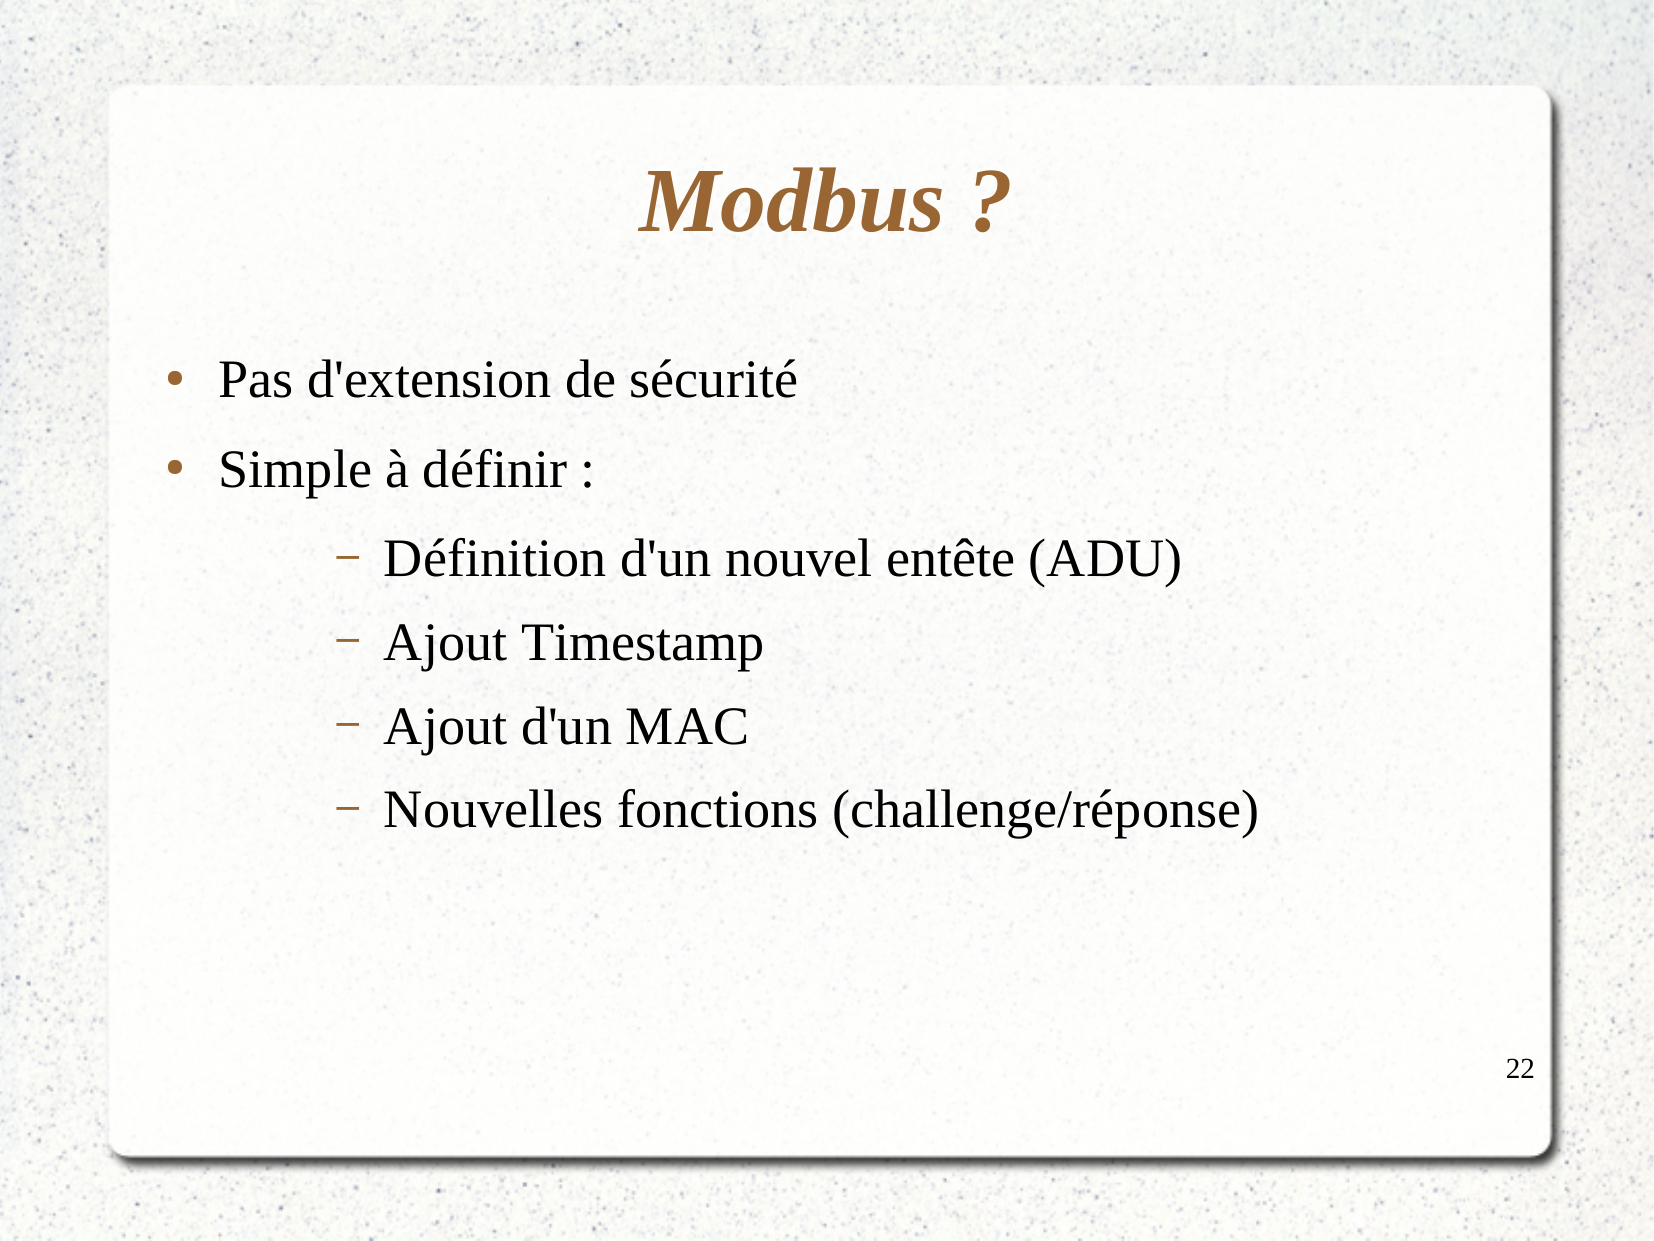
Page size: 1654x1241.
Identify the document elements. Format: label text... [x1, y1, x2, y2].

title Modbus ? [118, 96, 1536, 304]
picture [0, 0, 1654, 1241]
list Pas d'extension de sécurité Simple à définir : Définition d'un nouvel entête (ADU) Ajout Timestamp Ajout d'un MAC Nouvelles fonctions (challenge/réponse) [147, 349, 1359, 969]
